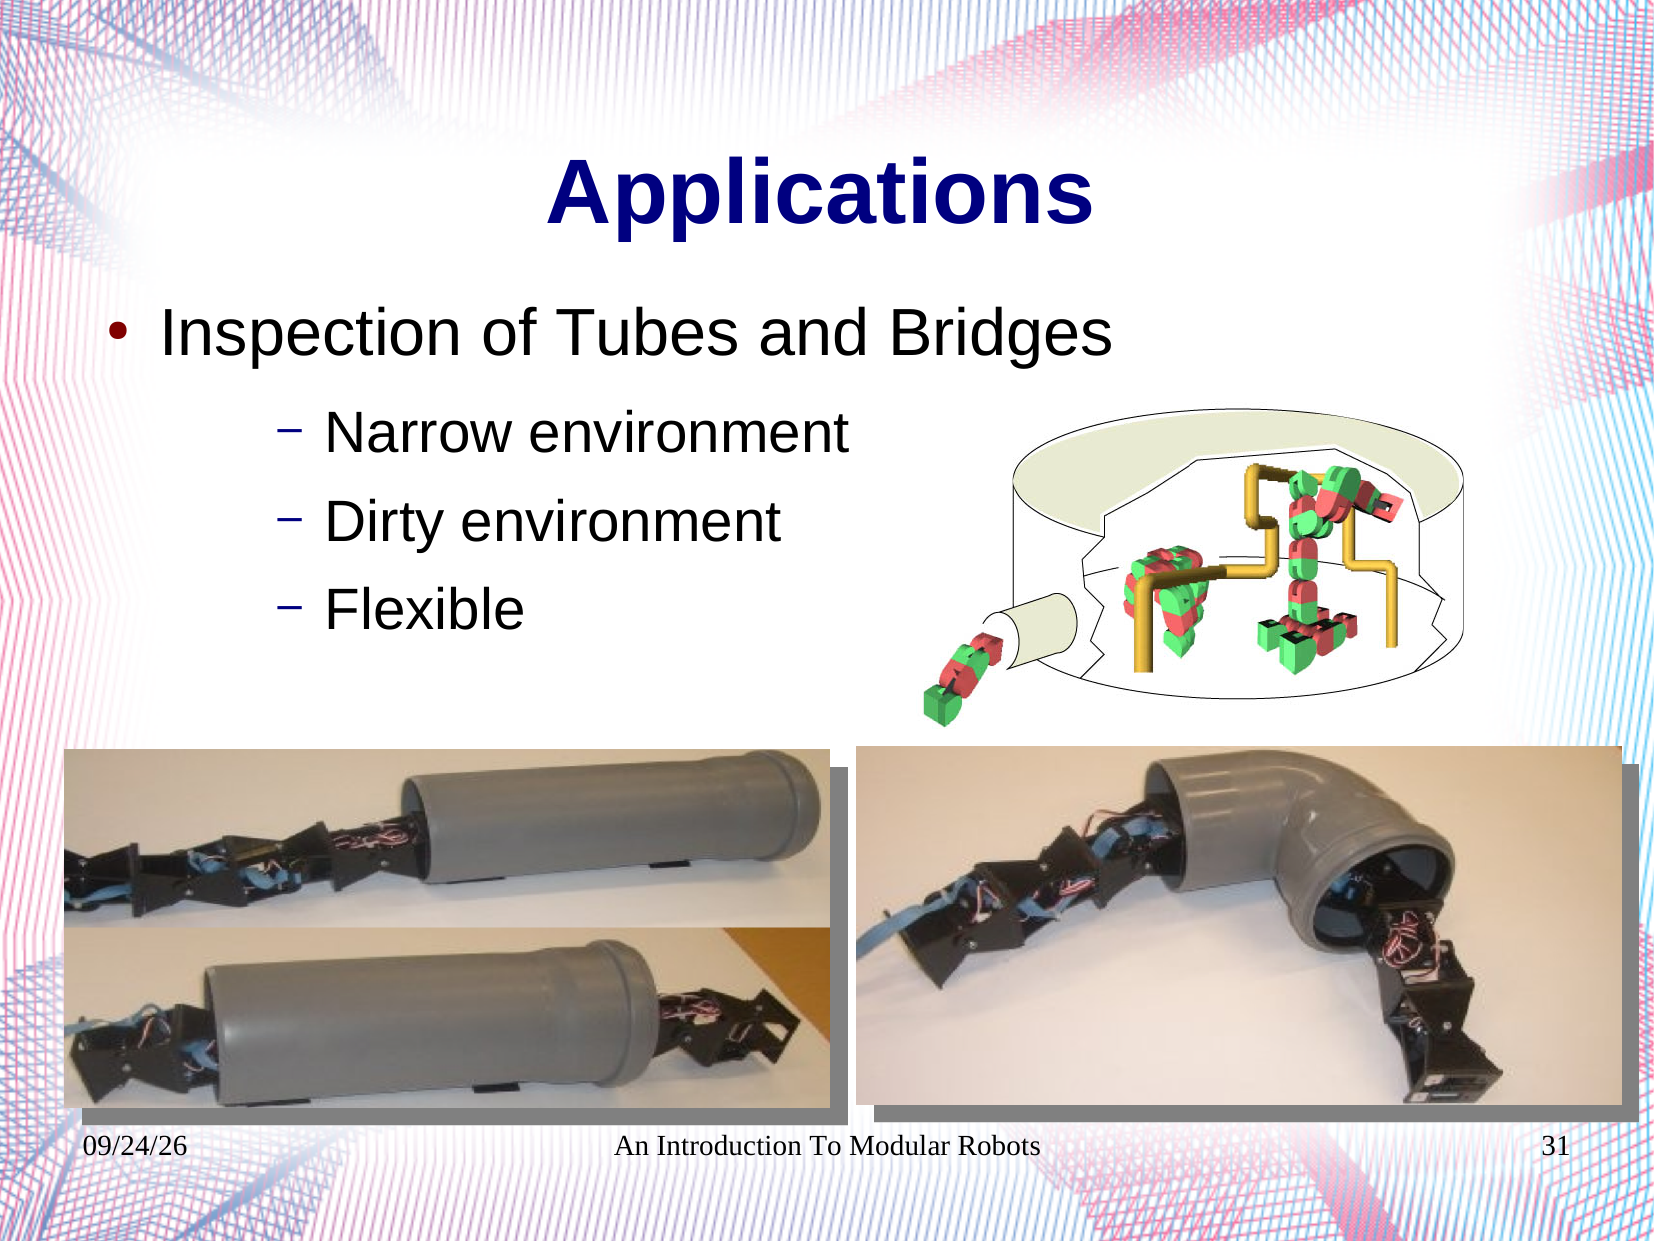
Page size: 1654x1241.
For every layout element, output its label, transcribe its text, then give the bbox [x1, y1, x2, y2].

list Inspection of Tubes and Bridges Narrow environment Dirty environment Flexible [88, 295, 1577, 1114]
picture [0, 0, 1654, 1241]
title Applications [76, 88, 1565, 296]
